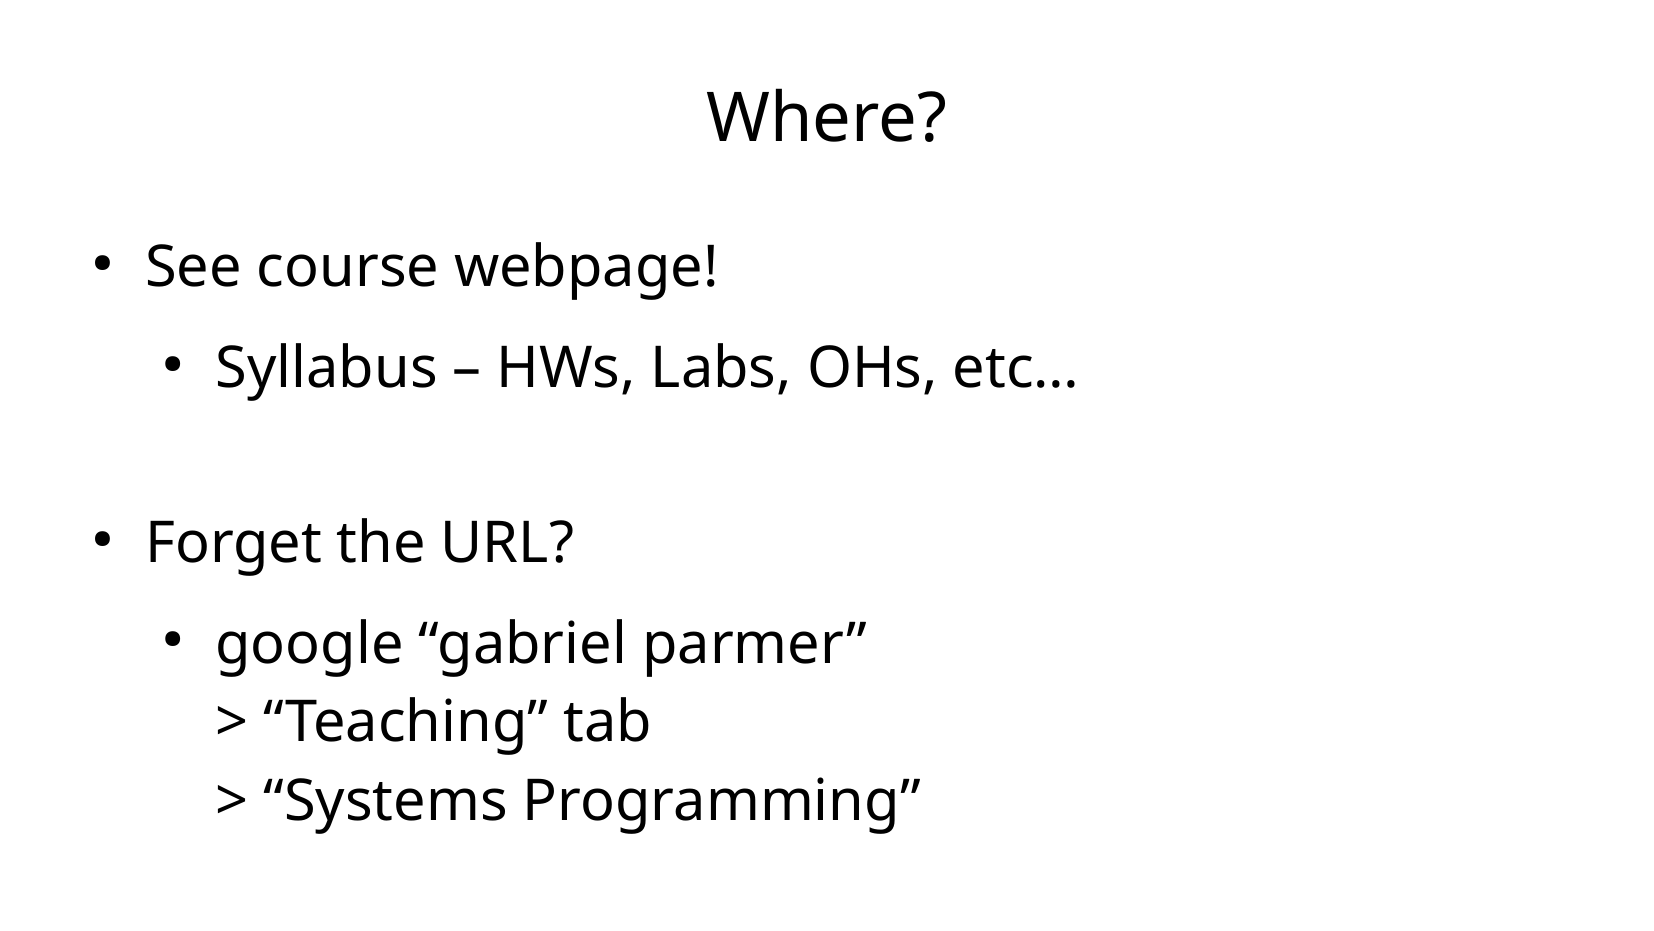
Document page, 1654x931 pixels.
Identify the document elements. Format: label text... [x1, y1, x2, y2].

list See course webpage! Syllabus – HWs, Labs, OHs, etc… Forget the URL? google “gabriel parmer” > “Teaching” tab > “Systems Programming” [75, 225, 1564, 839]
title Where? [82, 37, 1571, 193]
